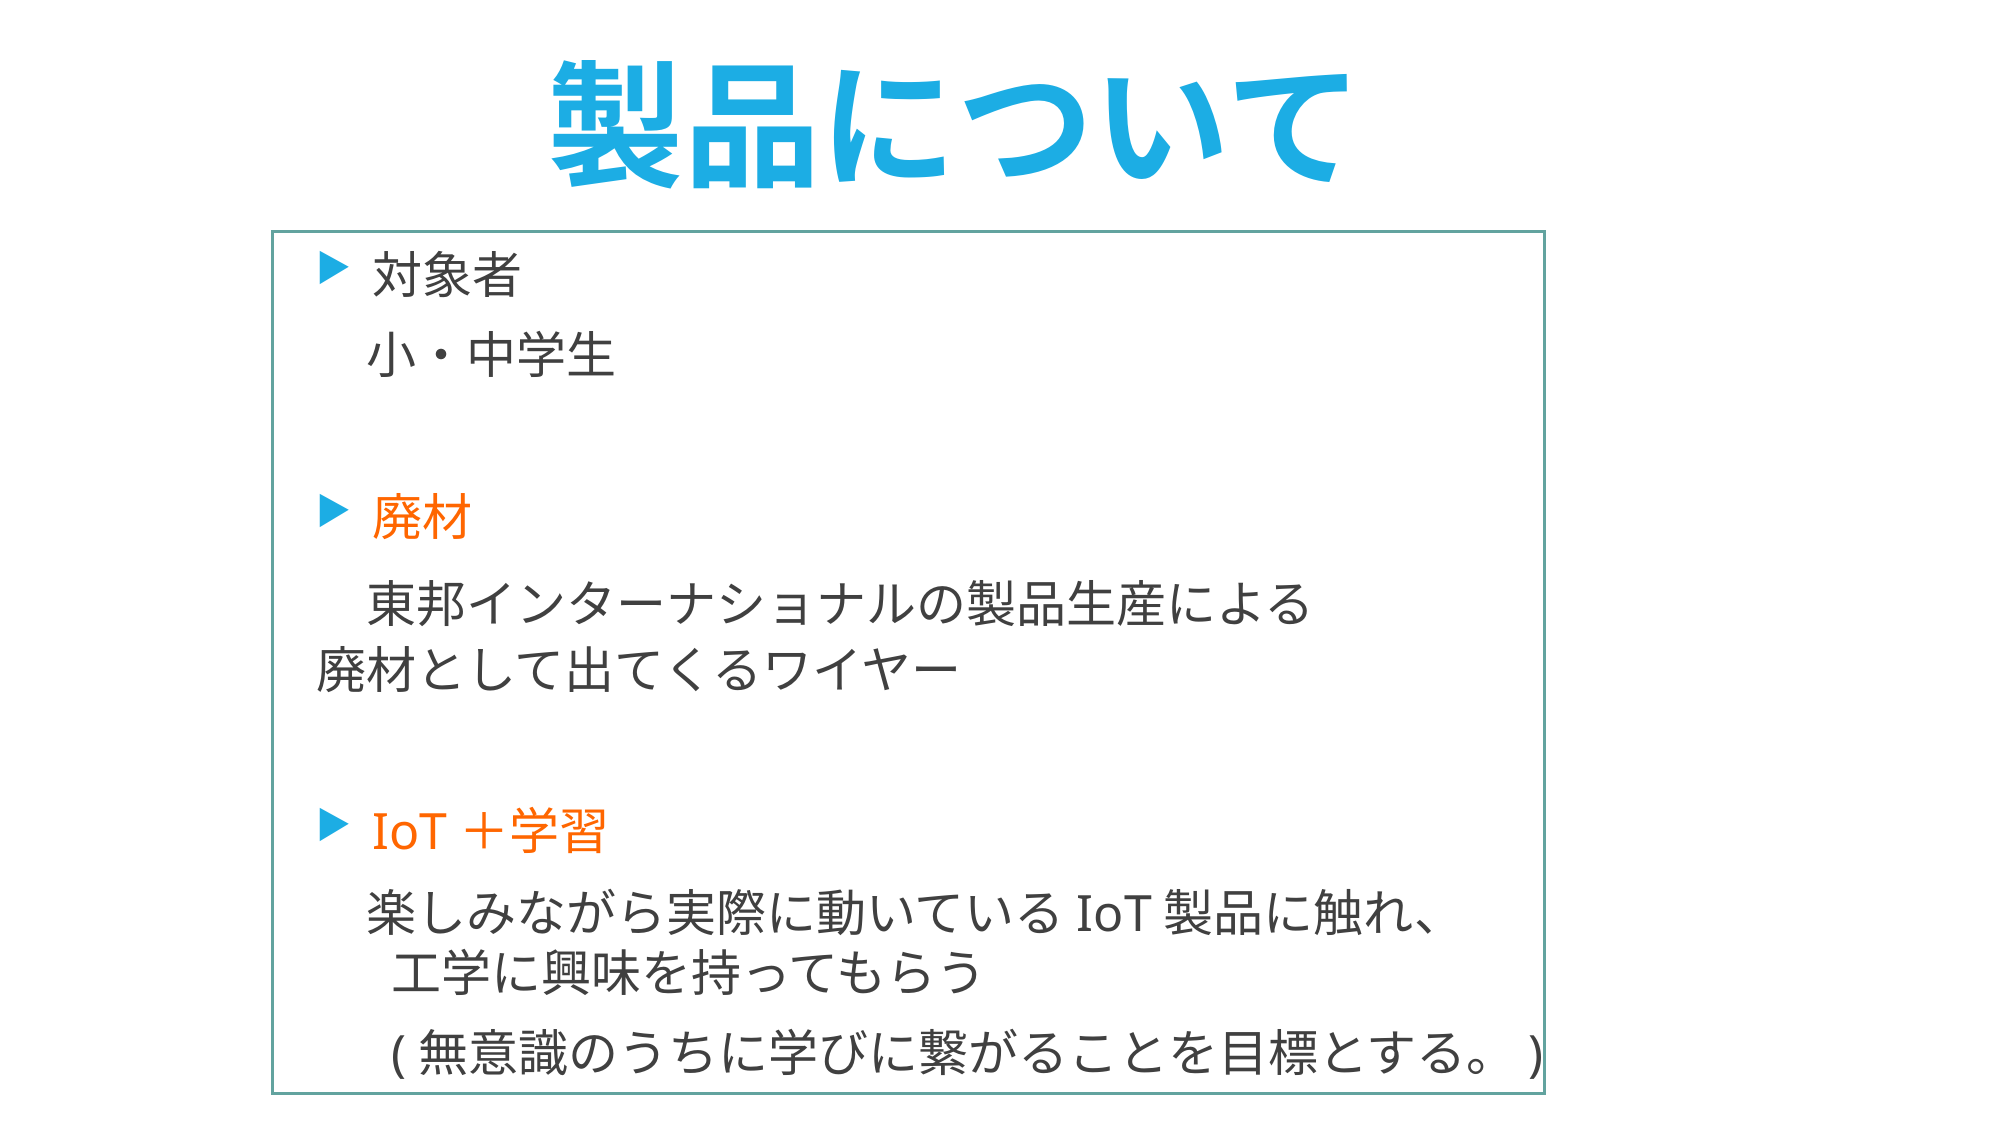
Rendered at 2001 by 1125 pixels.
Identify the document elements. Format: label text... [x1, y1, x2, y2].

list 対象者 小・中学生 廃材 東邦インターナショナルの製品生産による 廃材として出てくるワイヤー IoT＋学習 楽しみながら実際に動いているIoT製品に触れ、 工学に興味を持ってもらう (無意識のうちに学びに繋がることを目標とする。) [301, 233, 1543, 1092]
list 対象者 小・中学生 廃材 東邦インターナショナルの製品生産による 廃材として出てくるワイヤー IoT＋学習 楽しみながら実際に動いているIoT製品に触れ、 工学に興味を持ってもらう (無意識のうちに学びに繋がることを目標とする。) [301, 212, 1610, 1113]
title 製品について [507, 31, 1404, 212]
